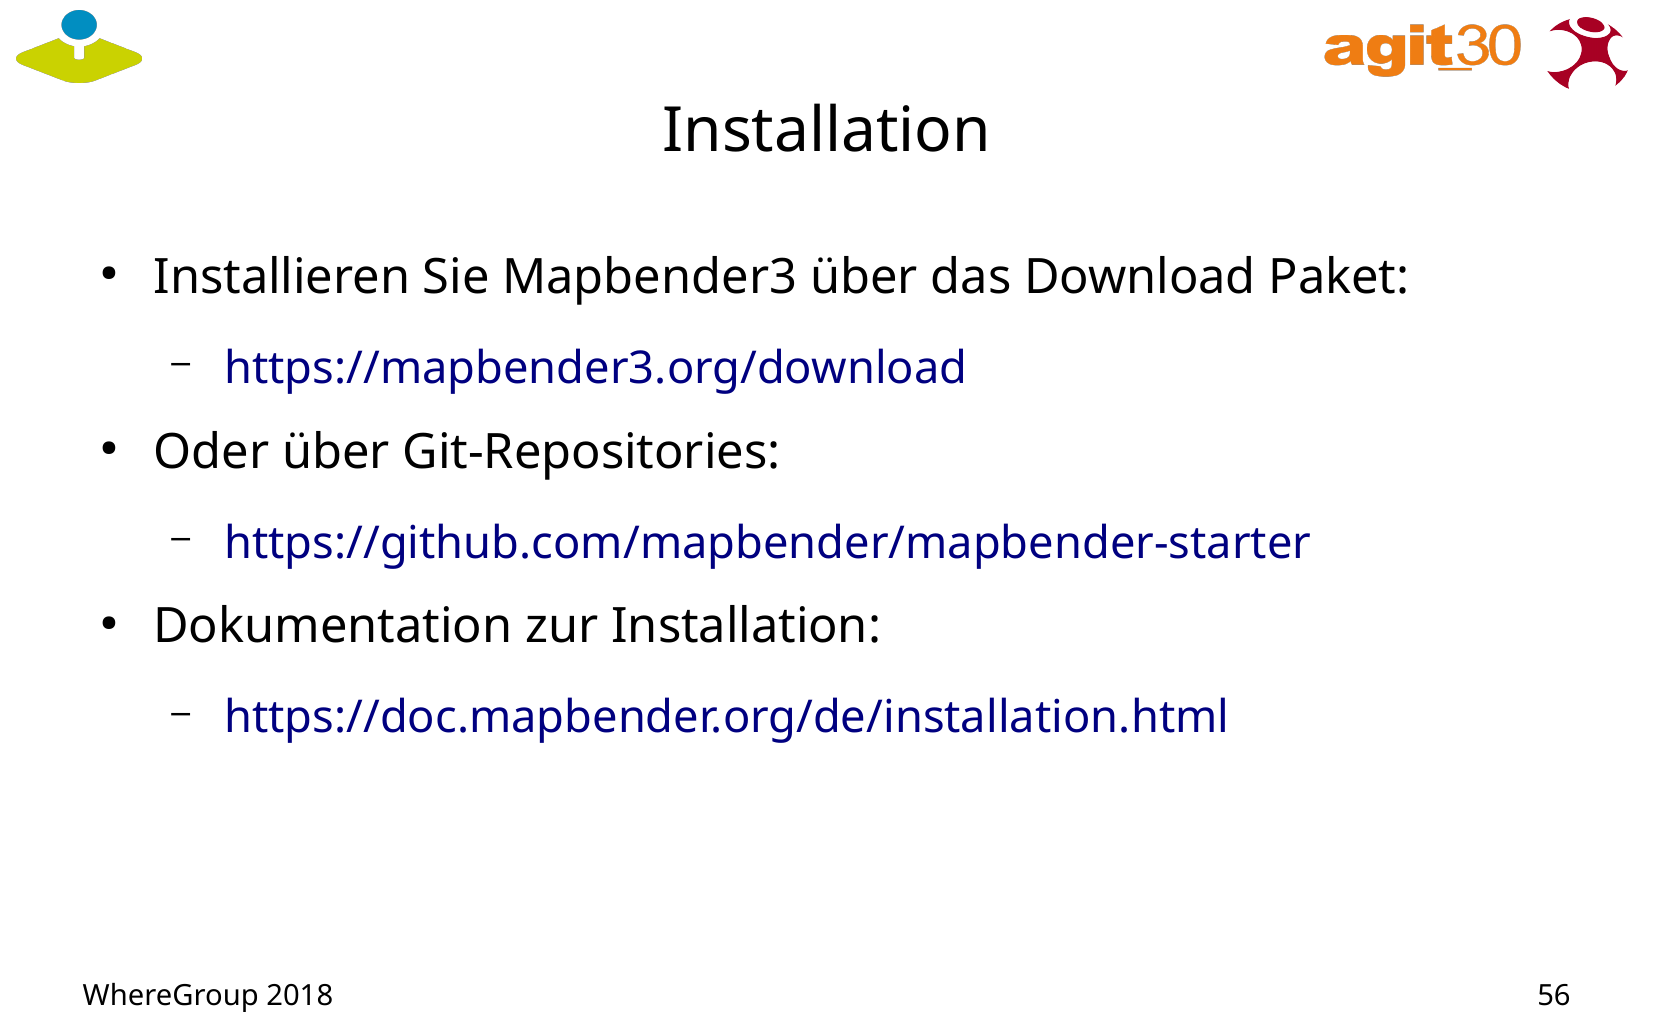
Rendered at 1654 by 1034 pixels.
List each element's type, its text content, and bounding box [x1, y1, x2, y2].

picture [1322, 21, 1524, 41]
list Installieren Sie Mapbender3 über das Download Paket: https://mapbender3.org/download Oder über Git-Repositories: https://github.com/mapbender/mapbender-starter Dokumentation zur Installation: https://doc.mapbender.org/de/installation.html [82, 241, 1571, 955]
picture [16, 10, 142, 83]
title Installation [82, 41, 1571, 214]
picture [1547, 17, 1628, 89]
